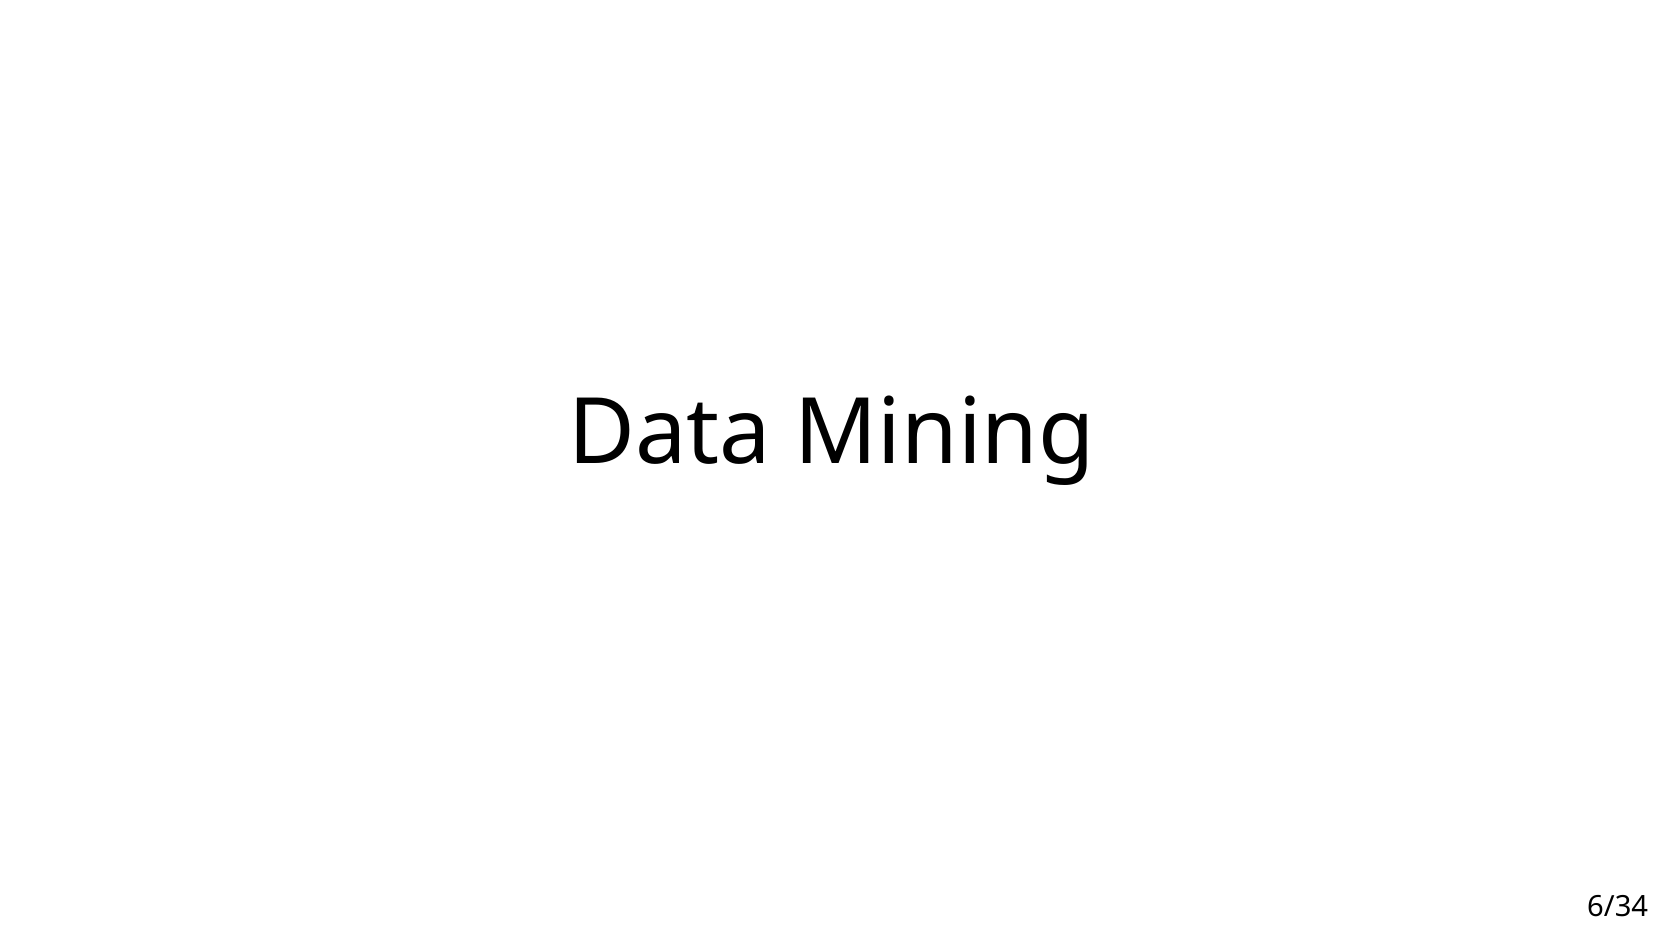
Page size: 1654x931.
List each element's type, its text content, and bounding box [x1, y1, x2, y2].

title Data Mining [87, 350, 1576, 507]
